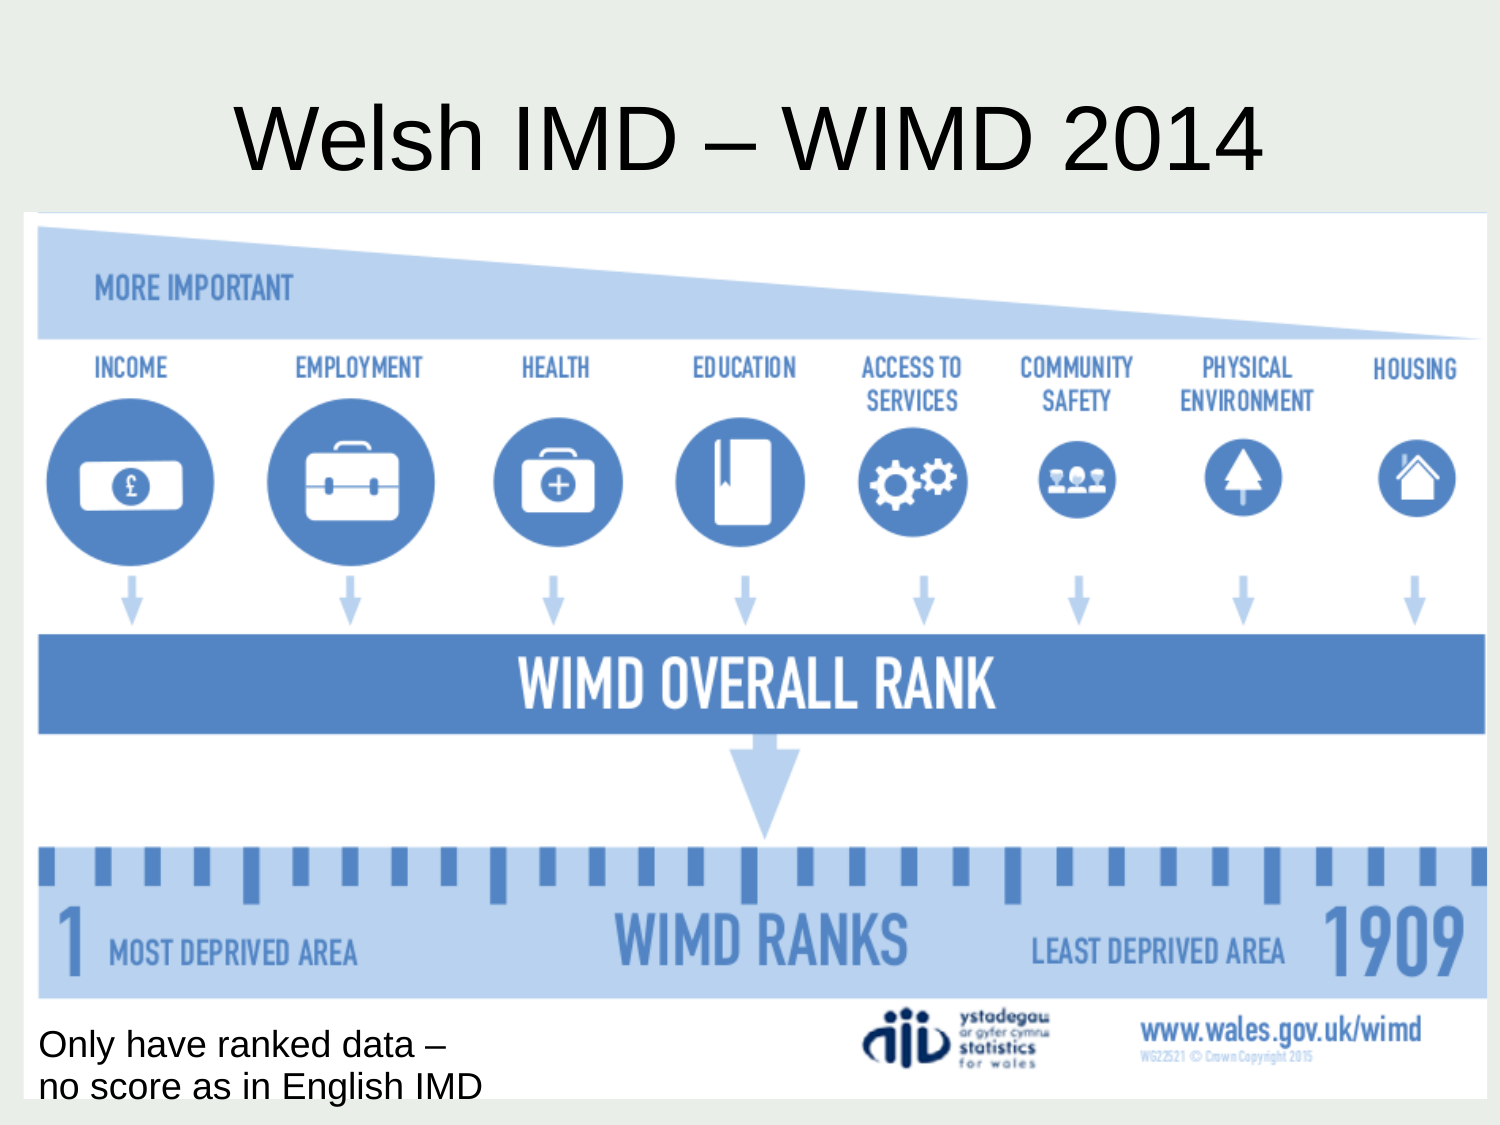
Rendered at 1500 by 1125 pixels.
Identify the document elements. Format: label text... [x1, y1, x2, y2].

text_box Only have ranked data – no score as in English IMD [23, 1015, 556, 1114]
picture [23, 212, 1488, 1099]
title Welsh IMD – WIMD 2014 [75, 44, 1425, 212]
